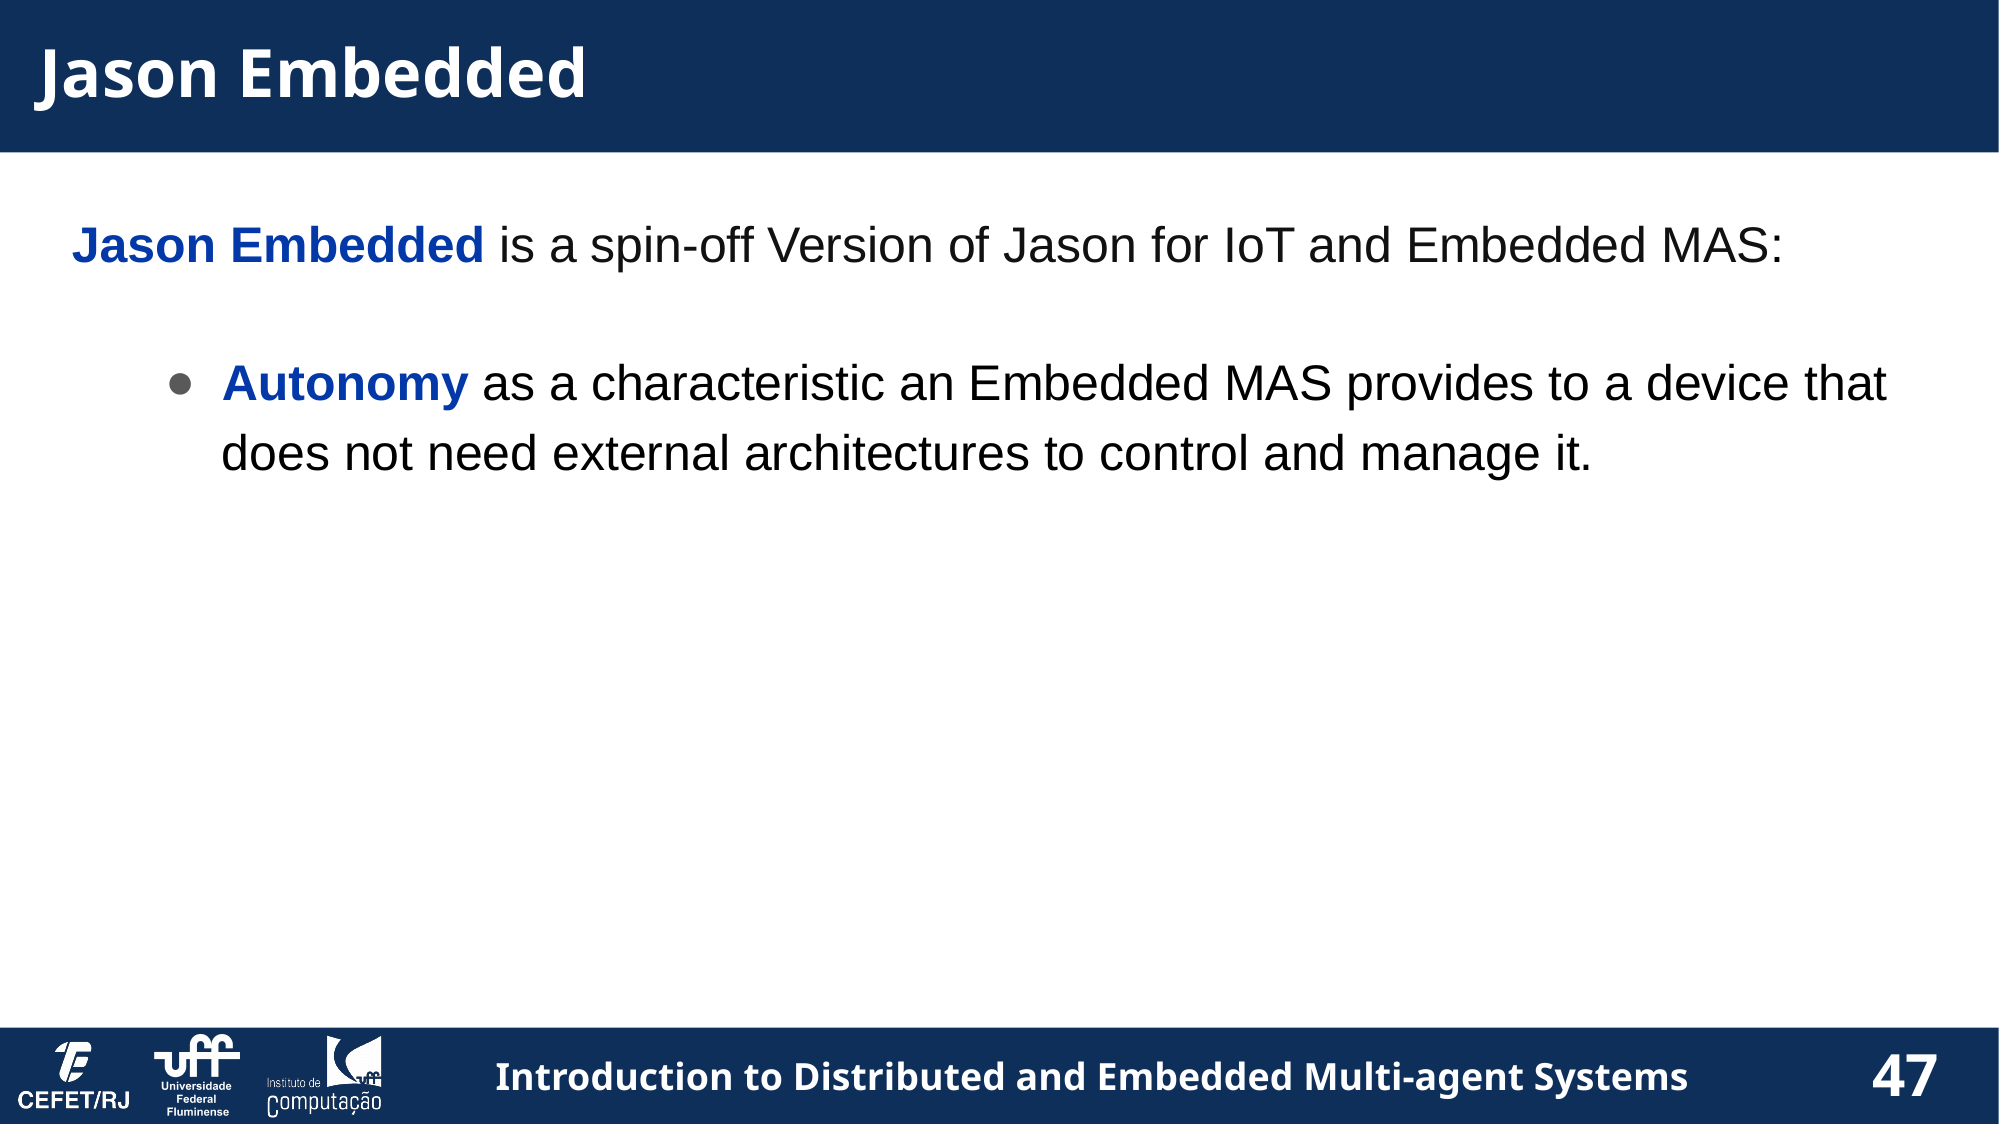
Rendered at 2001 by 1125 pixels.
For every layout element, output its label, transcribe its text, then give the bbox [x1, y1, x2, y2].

picture [265, 1033, 383, 1118]
picture [153, 1033, 241, 1121]
text_box Jason Embedded [25, 23, 1999, 119]
picture [18, 1021, 129, 1125]
text_box Jason Embedded is a spin-off Version of Jason for IoT and Embedded MAS: Autonomy as a characteristic an Embedded MAS provides to a device that does not need external architectures to control and manage it. [57, 188, 1967, 1016]
